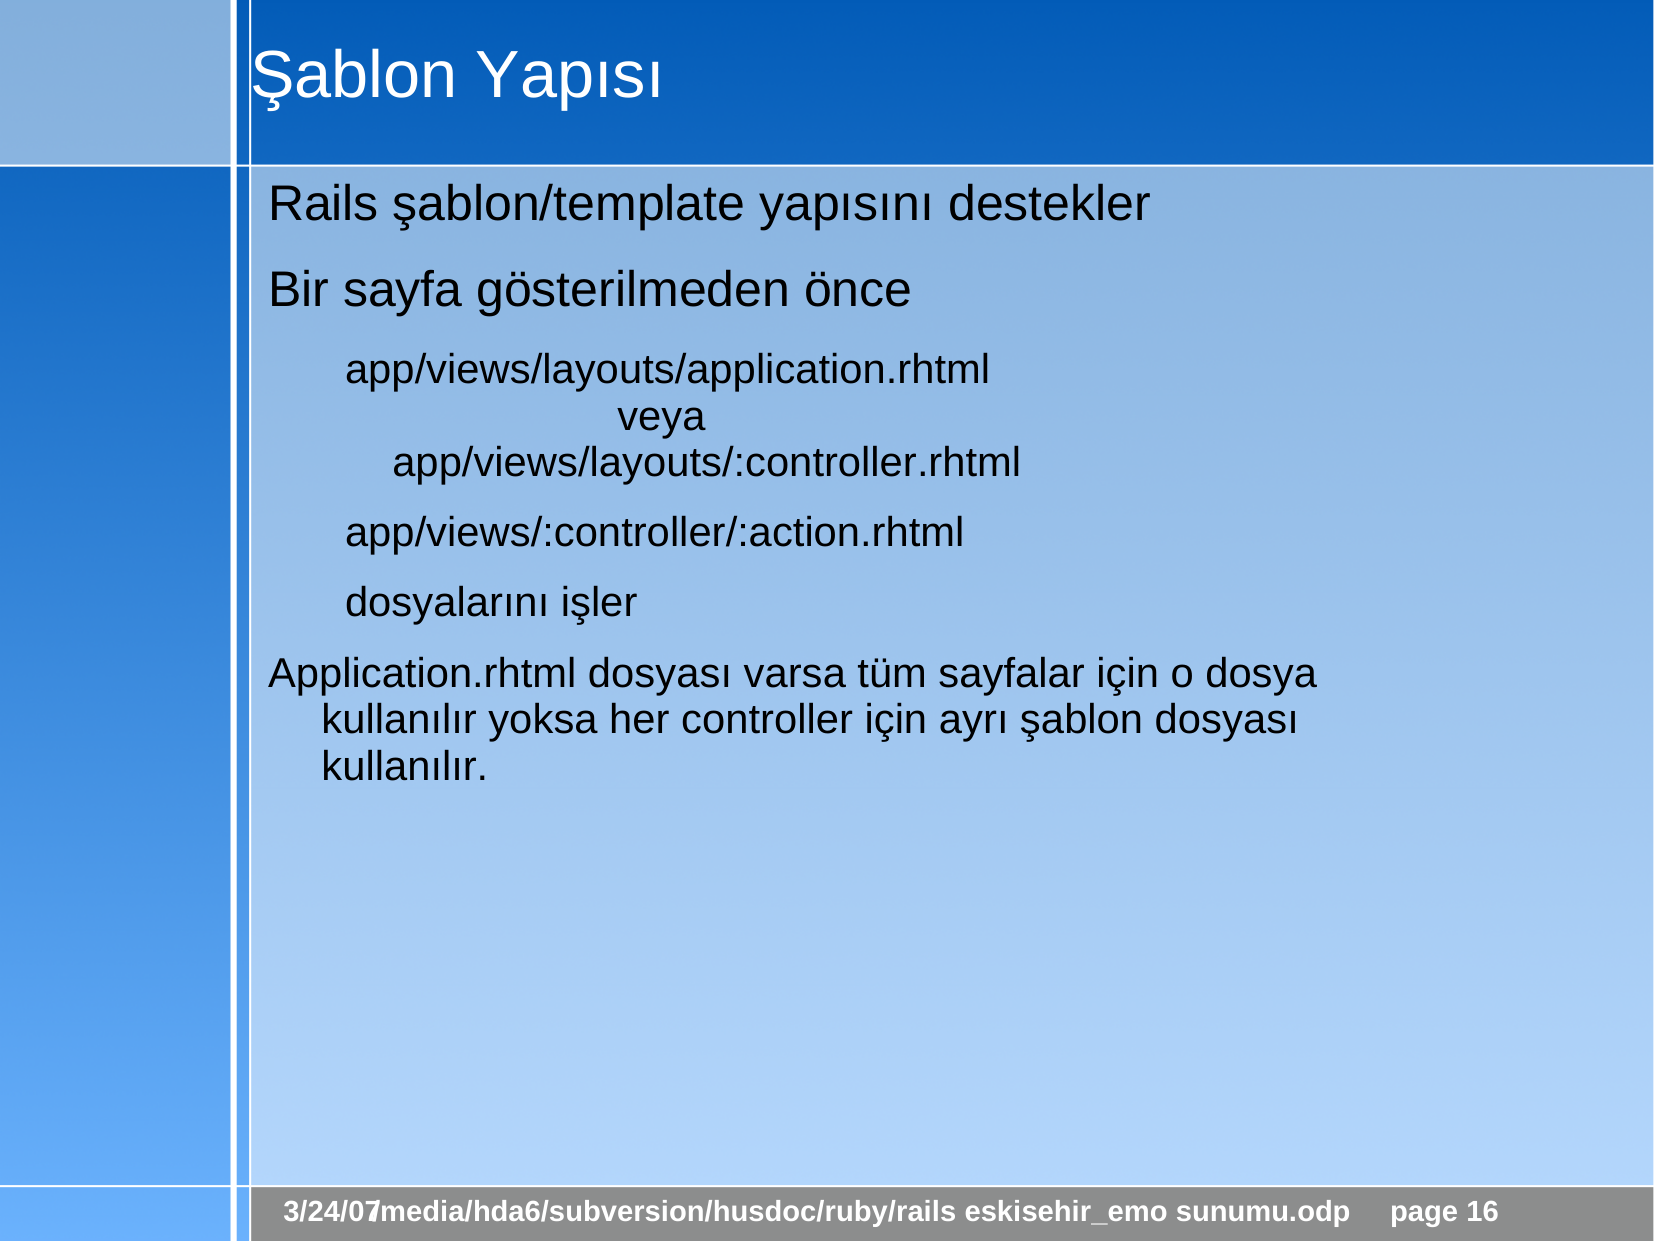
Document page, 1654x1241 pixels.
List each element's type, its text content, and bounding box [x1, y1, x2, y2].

picture [0, 0, 1654, 1241]
list Rails şablon/template yapısını destekler Bir sayfa gösterilmeden önce app/views/layouts/application.rhtml veya app/views/layouts/:controller.rhtml app/views/:controller/:action.rhtml dosyalarını işler Application.rhtml dosyası varsa tüm sayfalar için o dosya kullanılır yoksa her controller için ayrı şablon dosyası kullanılır. [250, 175, 1477, 1051]
title Şablon Yapısı [250, 11, 1477, 137]
